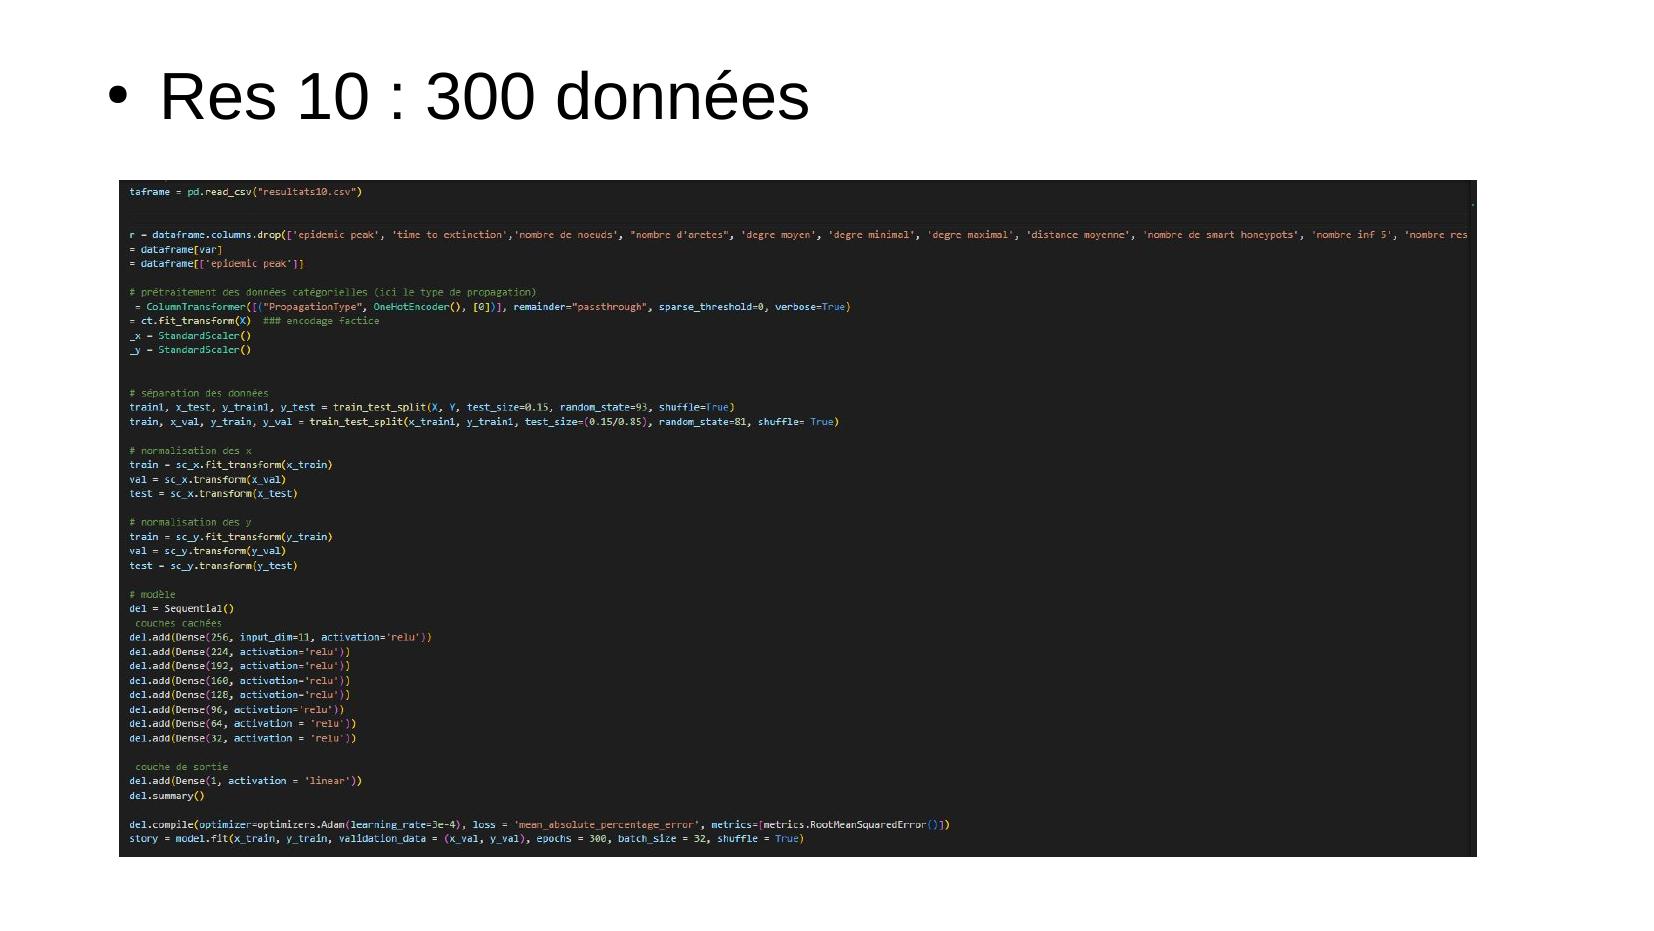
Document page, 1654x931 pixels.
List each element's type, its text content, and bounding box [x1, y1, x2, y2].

list Res 10 : 300 données [88, 59, 1577, 148]
picture [119, 180, 1477, 857]
